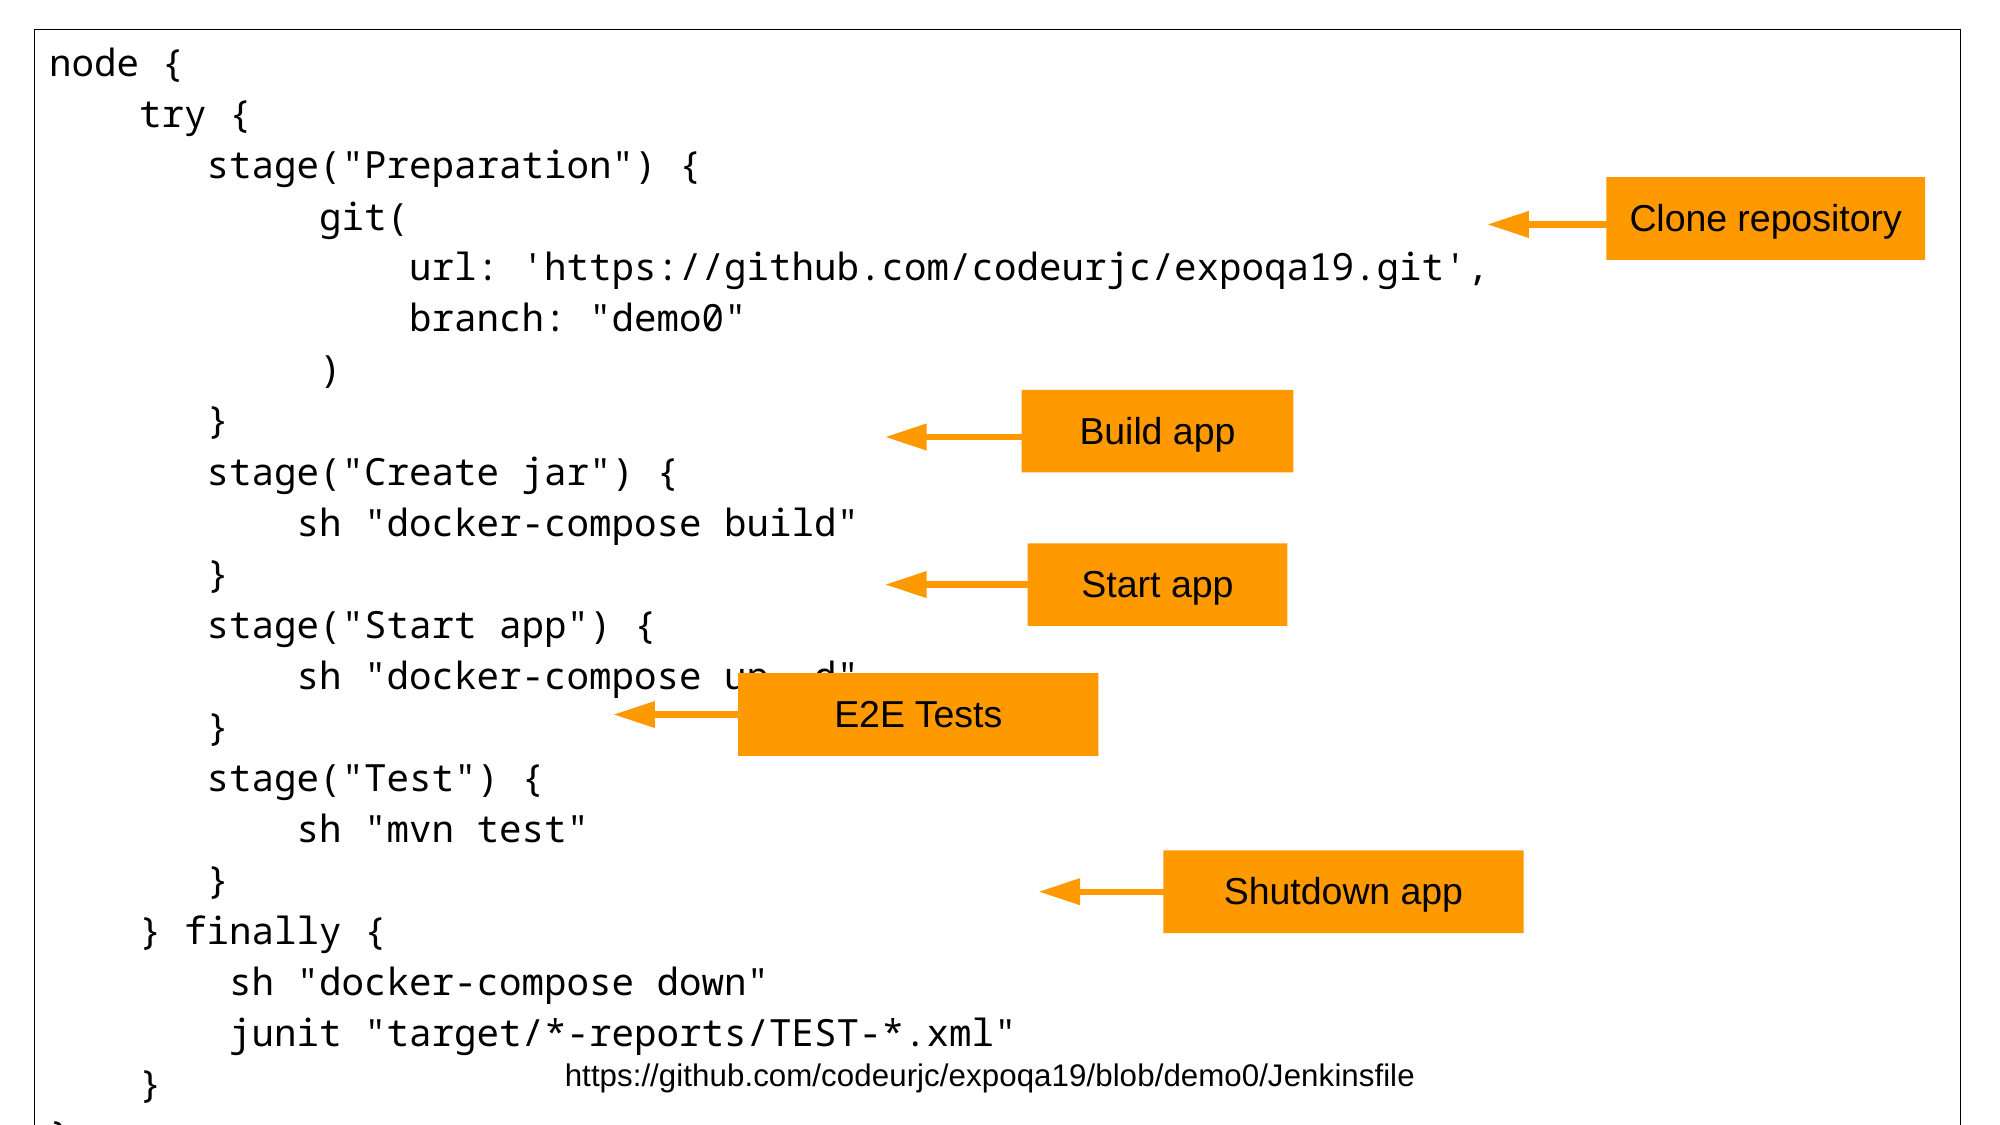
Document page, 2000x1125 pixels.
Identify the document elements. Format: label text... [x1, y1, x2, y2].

text_box https://github.com/codeurjc/expoqa19/blob/demo0/Jenkinsfile [469, 1051, 1512, 1109]
text_box Start app [1027, 543, 1288, 626]
text_box Shutdown app [1163, 850, 1524, 934]
text_box E2E Tests [738, 673, 1099, 756]
text_box node { try { stage("Preparation") { git( url: 'https://github.com/codeurjc/expoqa19.git', branch: "demo0" ) } stage("Create jar") { sh "docker-compose build" } stage("Start app") { sh "docker-compose up -d" } stage("Test") { sh "mvn test" } } finally { sh "docker-compose down" junit "target/*-reports/TEST-*.xml" } } [34, 29, 1961, 1028]
text_box Clone repository [1606, 177, 1926, 260]
text_box Build app [1021, 389, 1294, 473]
